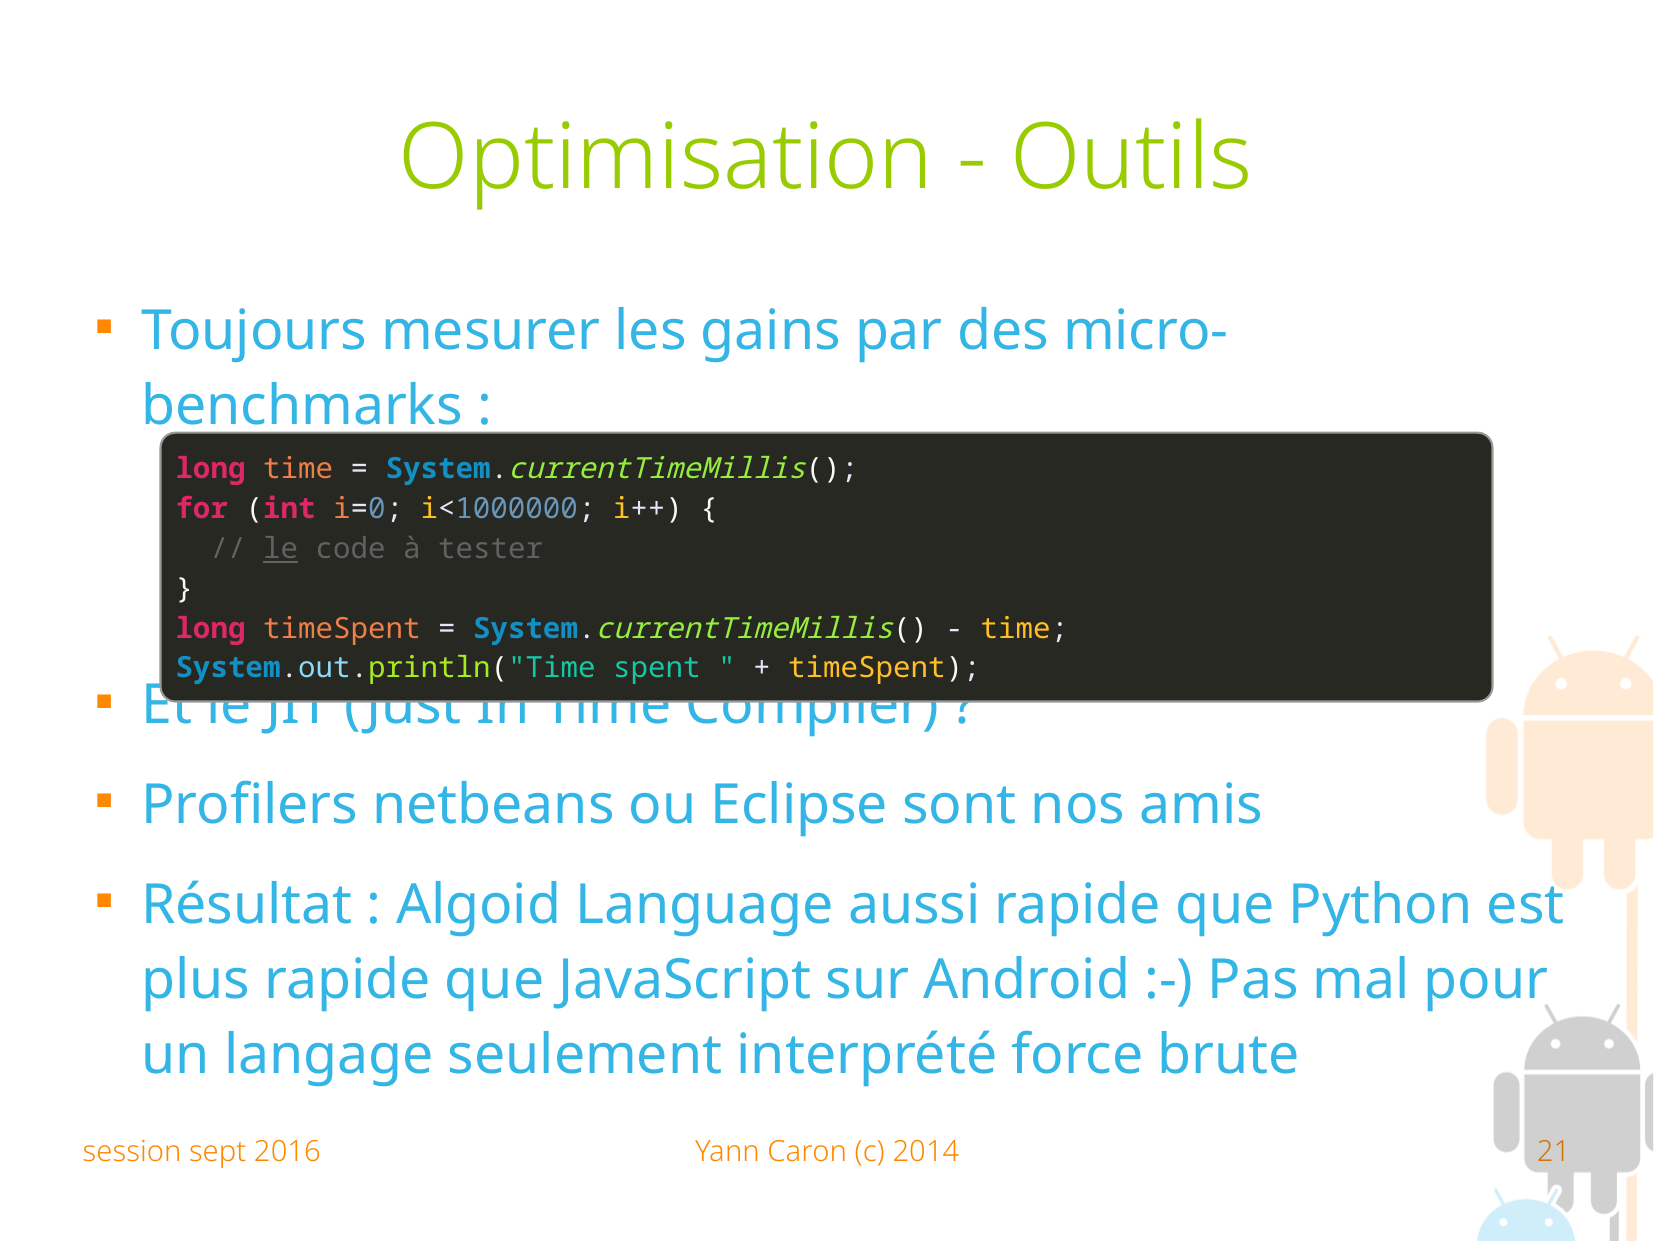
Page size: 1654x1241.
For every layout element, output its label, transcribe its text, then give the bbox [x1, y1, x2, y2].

text_box long time = System.currentTimeMillis(); for (int i=0; i<1000000; i++) { // le code à tester } long timeSpent = System.currentTimeMillis() - time; System.out.println("Time spent " + timeSpent); [160, 432, 1493, 669]
list Toujours mesurer les gains par des micro-benchmarks : Et le JIT (Just In Time Compiler) ? Profilers netbeans ou Eclipse sont nos amis Résultat : Algoid Language aussi rapide que Python est plus rapide que JavaScript sur Android :-) Pas mal pour un langage seulement interprété force brute [82, 290, 1571, 1096]
picture [240, 423, 1654, 1241]
title Optimisation - Outils [82, 49, 1571, 257]
